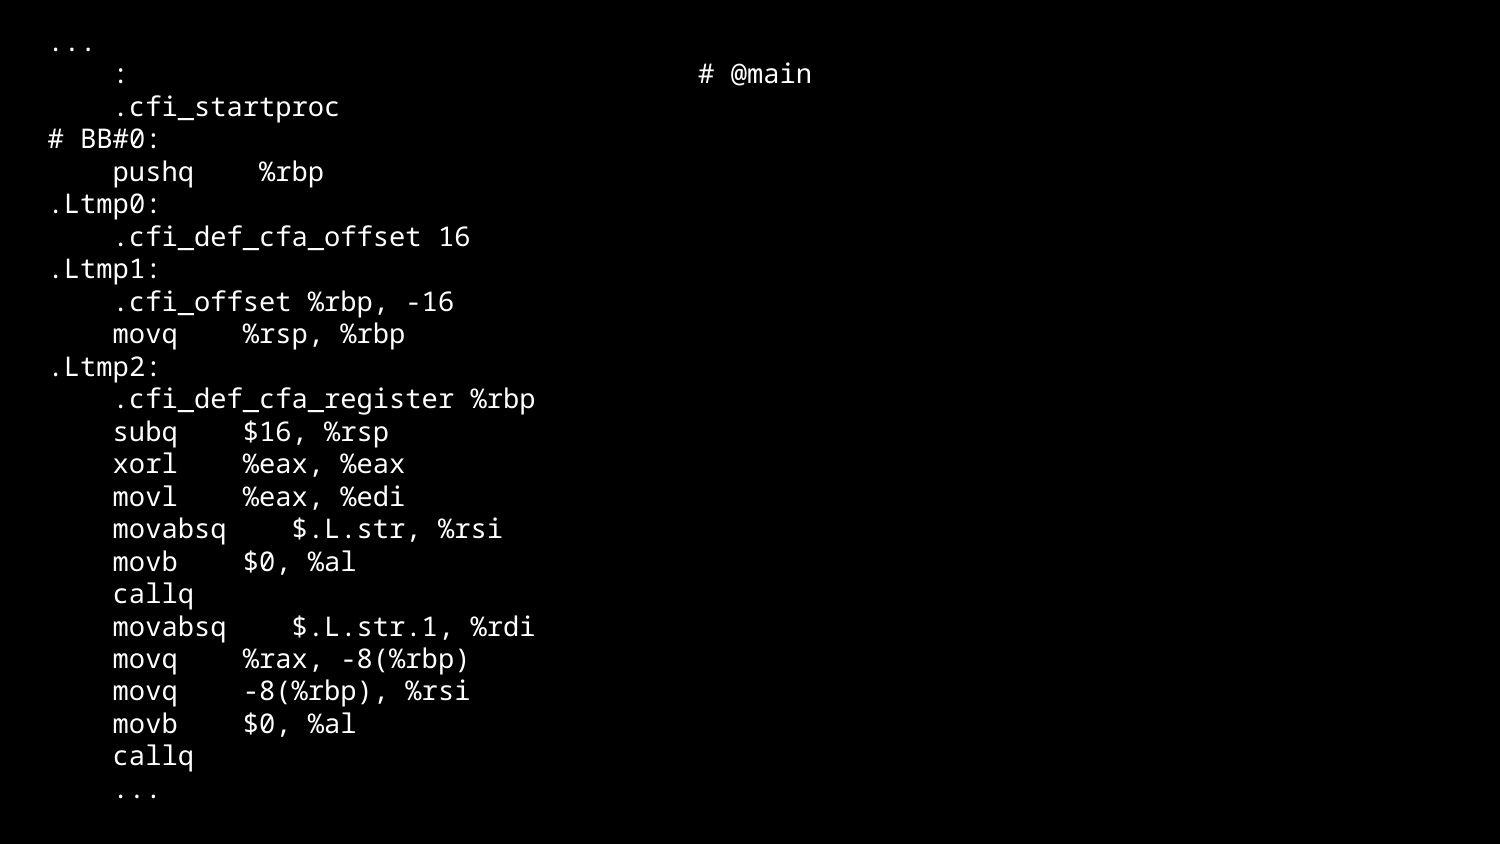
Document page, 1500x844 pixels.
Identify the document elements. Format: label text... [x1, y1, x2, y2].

list ... main: # @main .cfi_startproc # BB#0: pushq %rbp .Ltmp0: .cfi_def_cfa_offset 16 .Ltmp1: .cfi_offset %rbp, -16 movq %rsp, %rbp .Ltmp2: .cfi_def_cfa_register %rbp subq $16, %rsp xorl %eax, %eax movl %eax, %edi movabsq $.L.str, %rsi movb $0, %al callq get_string movabsq $.L.str.1, %rdi movq %rax, -8(%rbp) movq -8(%rbp), %rsi movb $0, %al callq printf ... [32, 9, 1431, 780]
